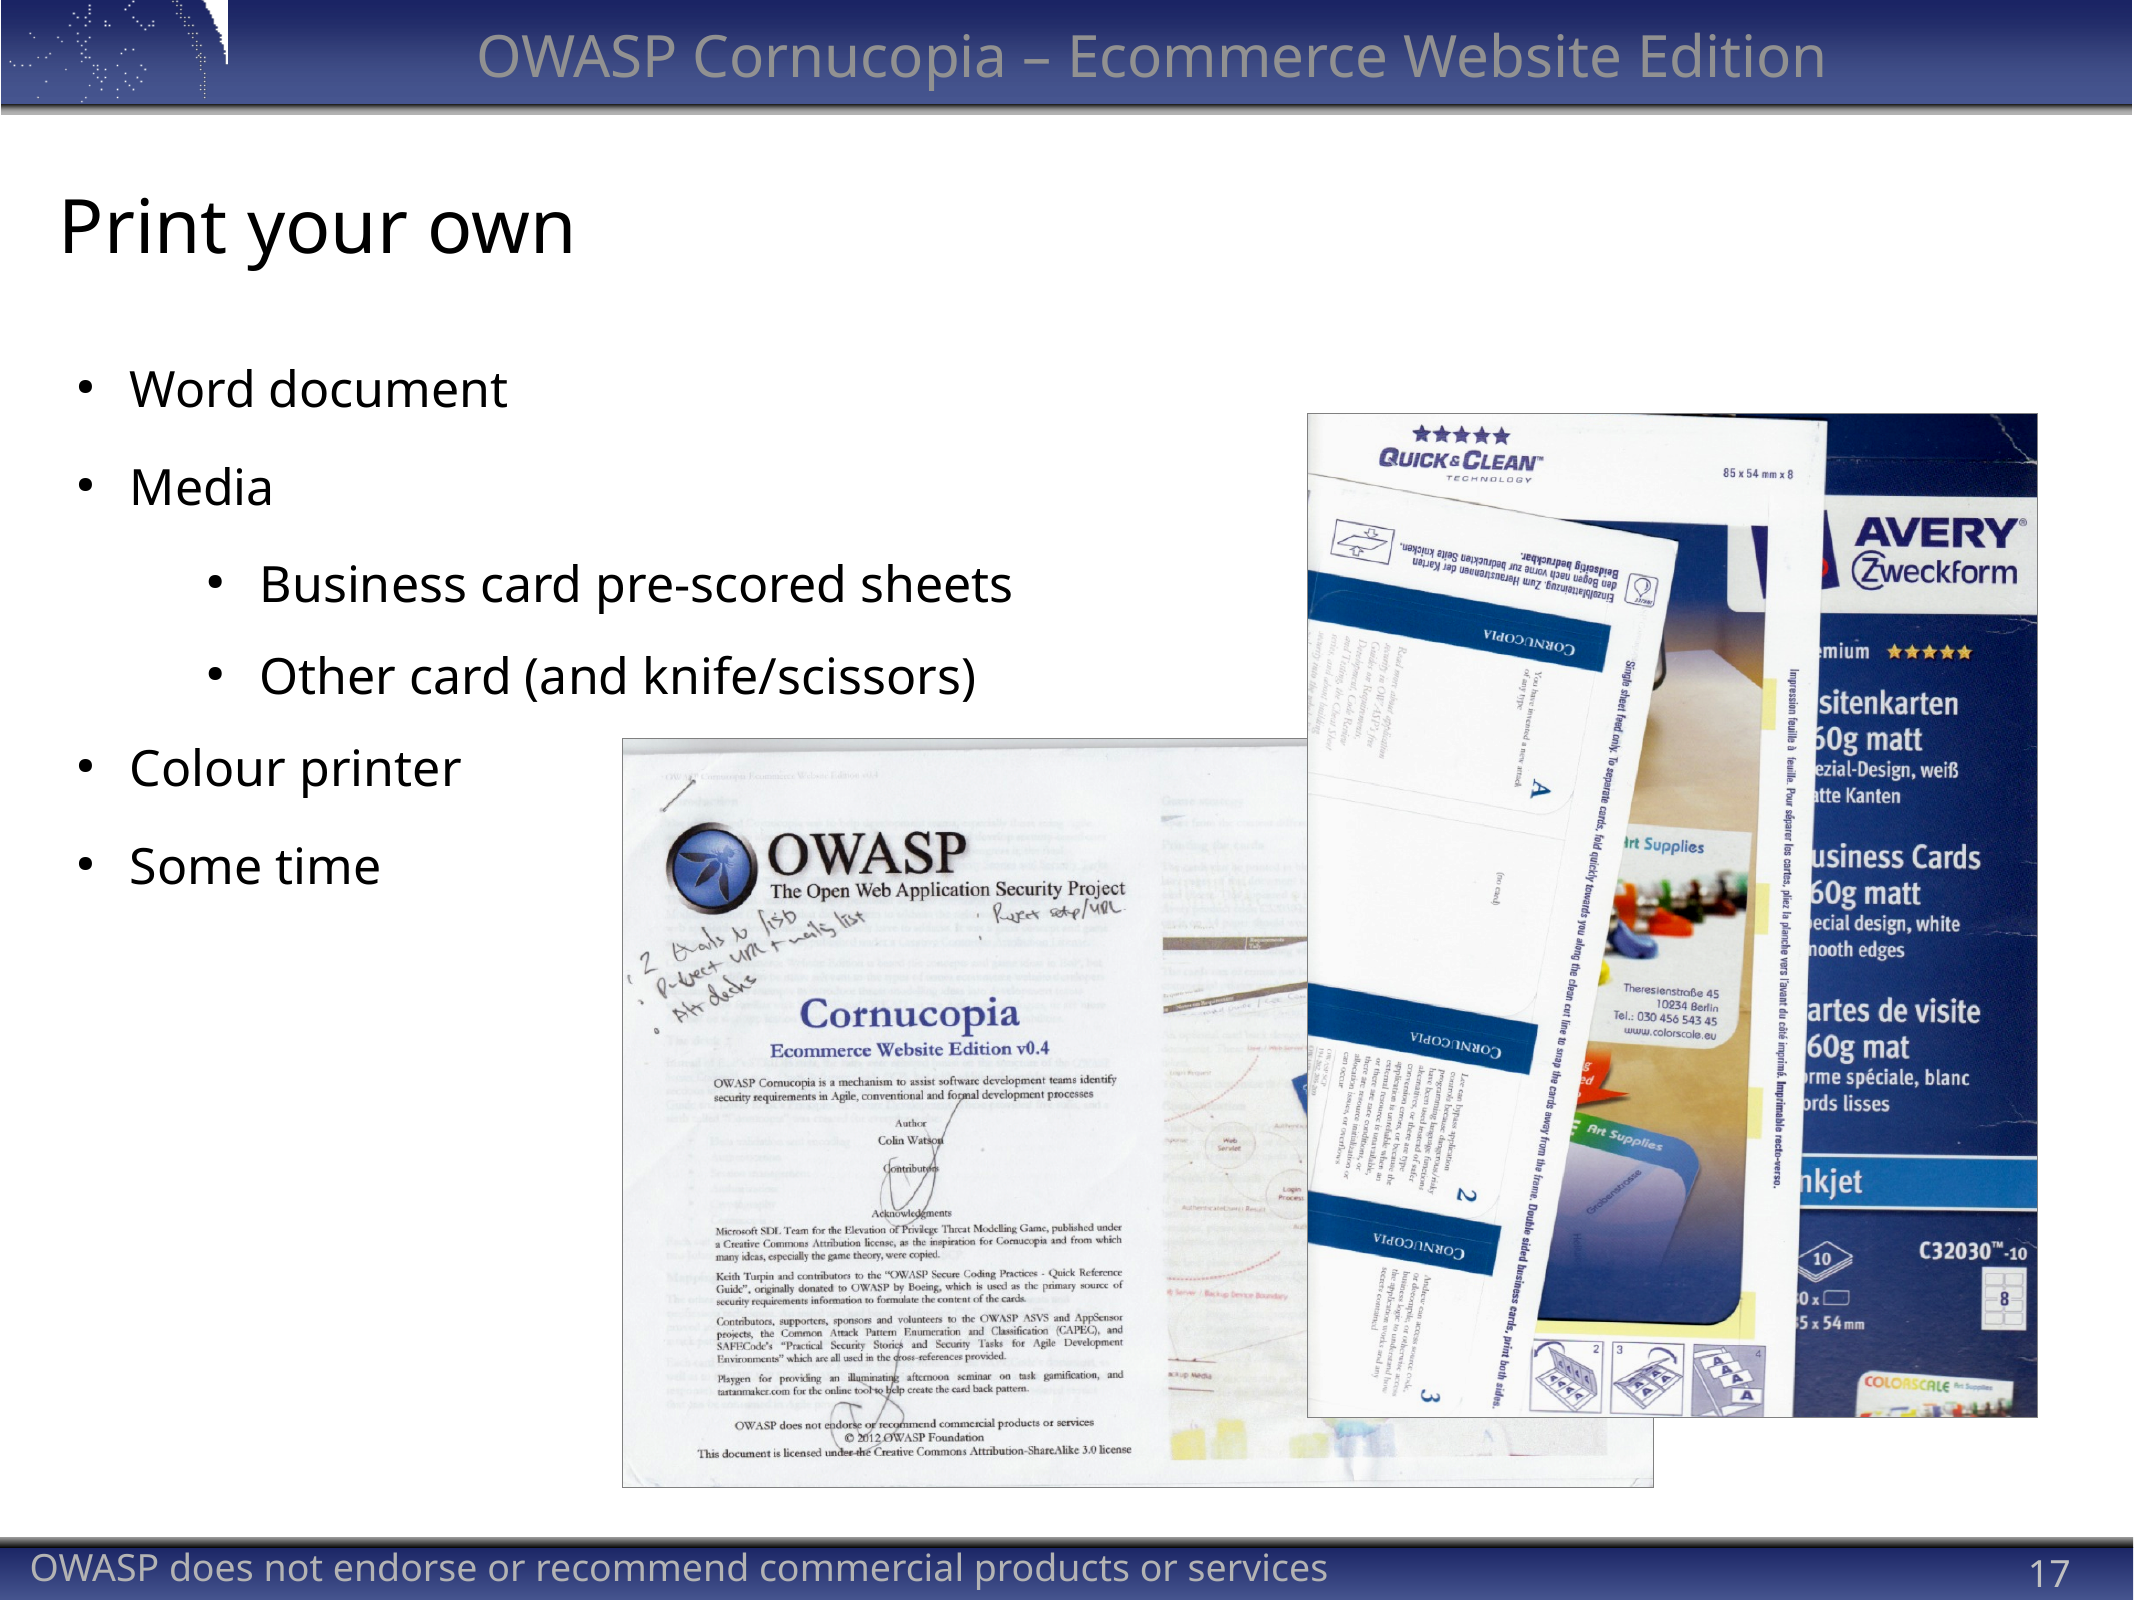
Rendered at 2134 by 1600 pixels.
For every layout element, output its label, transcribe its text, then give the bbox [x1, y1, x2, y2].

picture [622, 413, 2038, 1488]
title Print your own [58, 124, 2126, 325]
list Word document Media Business card pre-scored sheets Other card (and knife/scissors) Colour printer Some time [58, 354, 1039, 1536]
list OWASP does not endorse or recommend commercial products or services [29, 1540, 2038, 1600]
